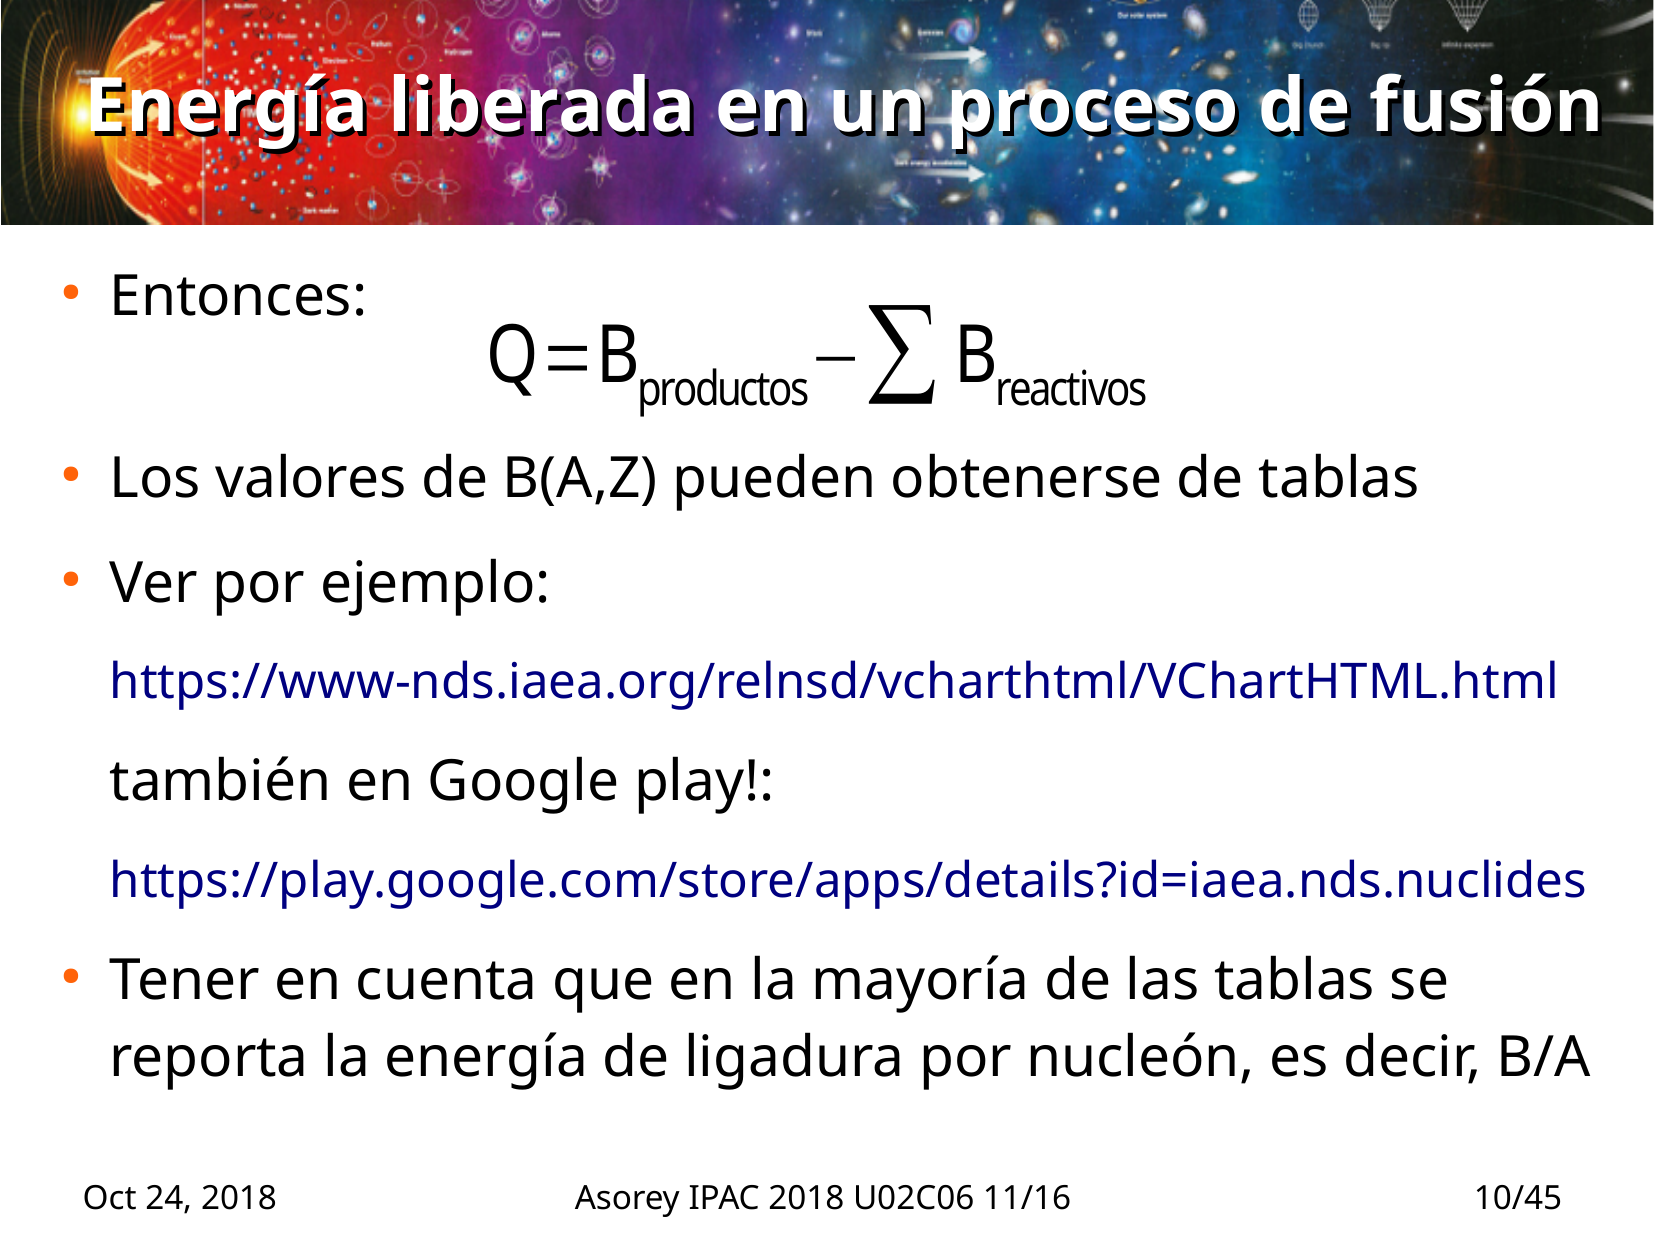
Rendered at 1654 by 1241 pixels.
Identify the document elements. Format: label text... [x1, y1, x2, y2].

list Entonces: Los valores de B(A,Z) pueden obtenerse de tablas Ver por ejemplo: https://www-nds.iaea.org/relnsd/vcharthtml/VChartHTML.html también en Google play!: https://play.google.com/store/apps/details?id=iaea.nds.nuclides Tener en cuenta que en la mayoría de las tablas se reporta la energía de ligadura por nucleón, es decir, B/A [45, 255, 1606, 1156]
picture [1, 0, 1654, 225]
chart [480, 300, 1153, 418]
title Energía liberada en un proceso de fusión [45, 15, 1606, 191]
